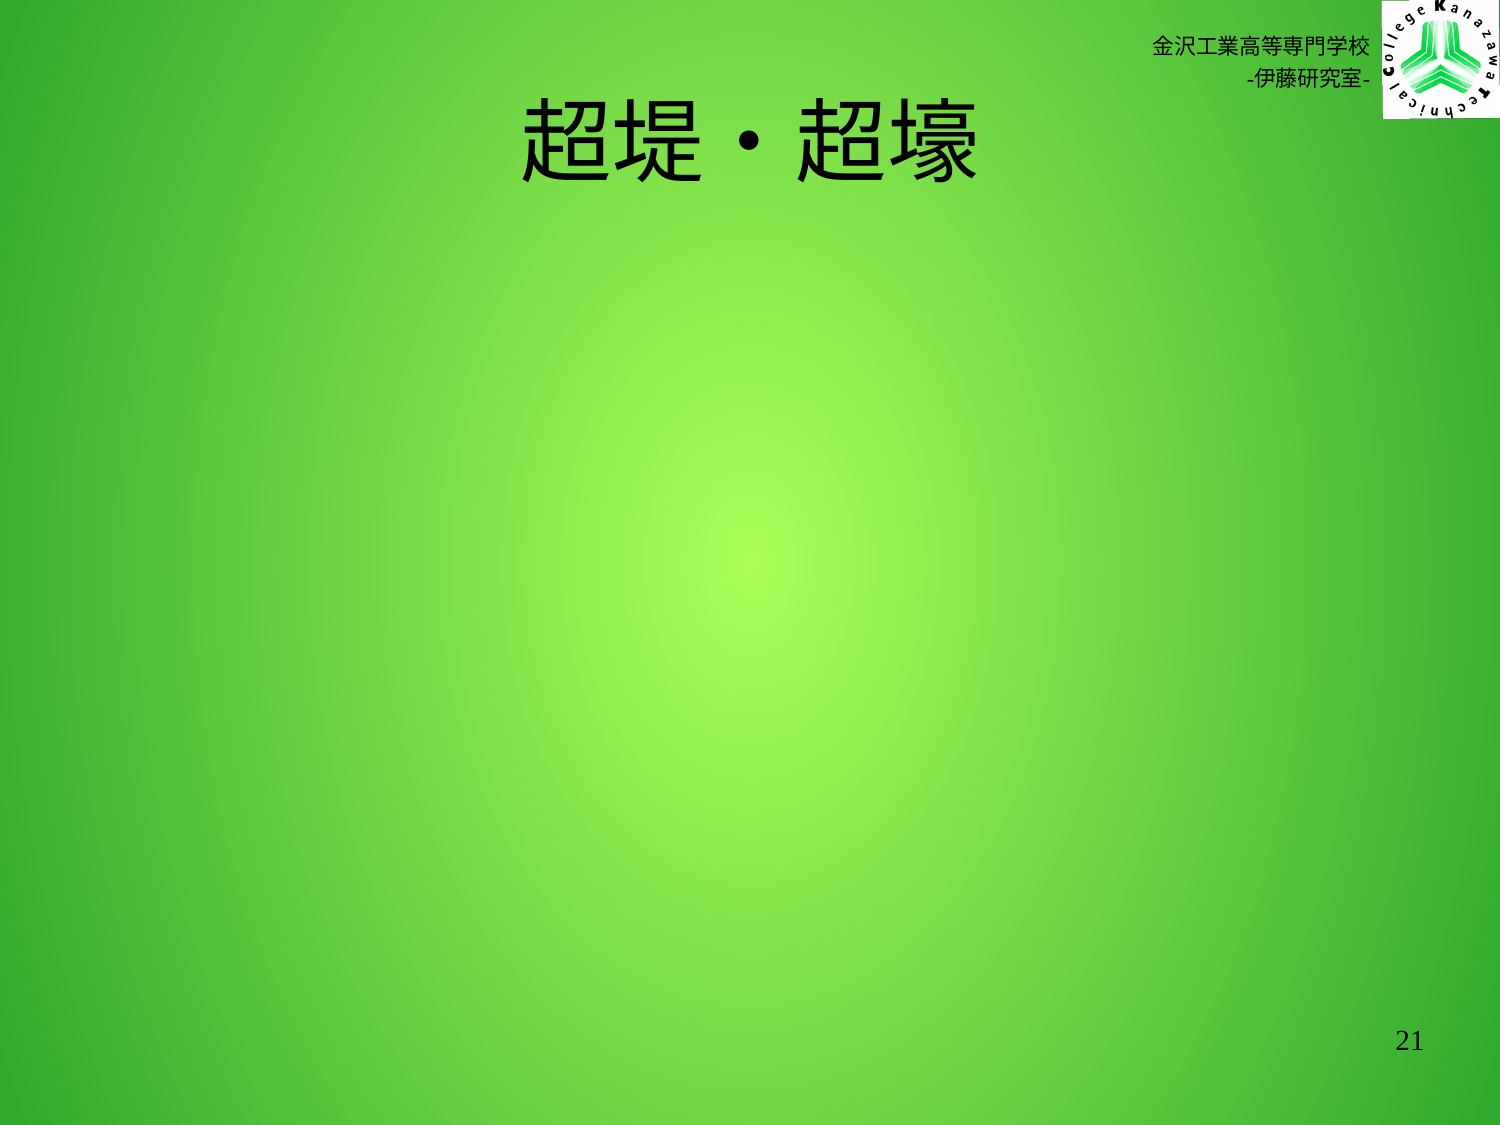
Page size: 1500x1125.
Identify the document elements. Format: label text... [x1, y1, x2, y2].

title 超堤・超壕 [75, 42, 1426, 229]
picture [1382, 0, 1500, 118]
